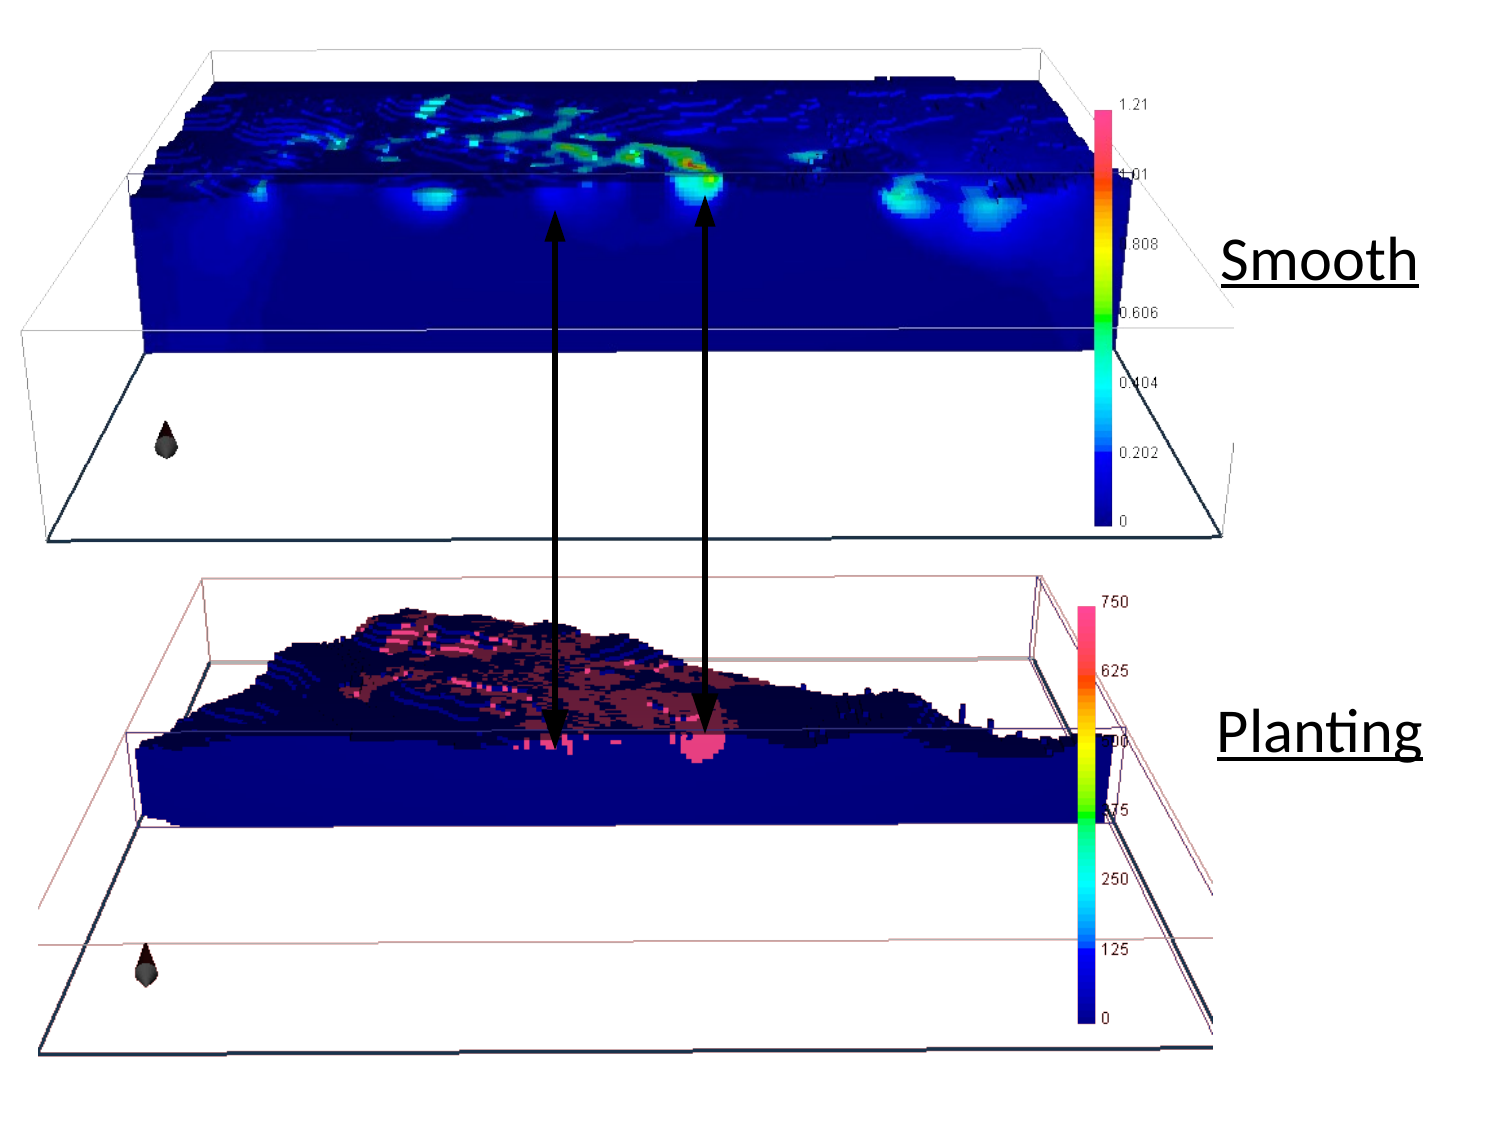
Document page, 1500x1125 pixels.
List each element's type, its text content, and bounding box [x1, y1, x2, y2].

title Smooth [1140, 210, 1500, 301]
picture [18, 0, 1234, 1125]
title Planting [1140, 682, 1500, 773]
